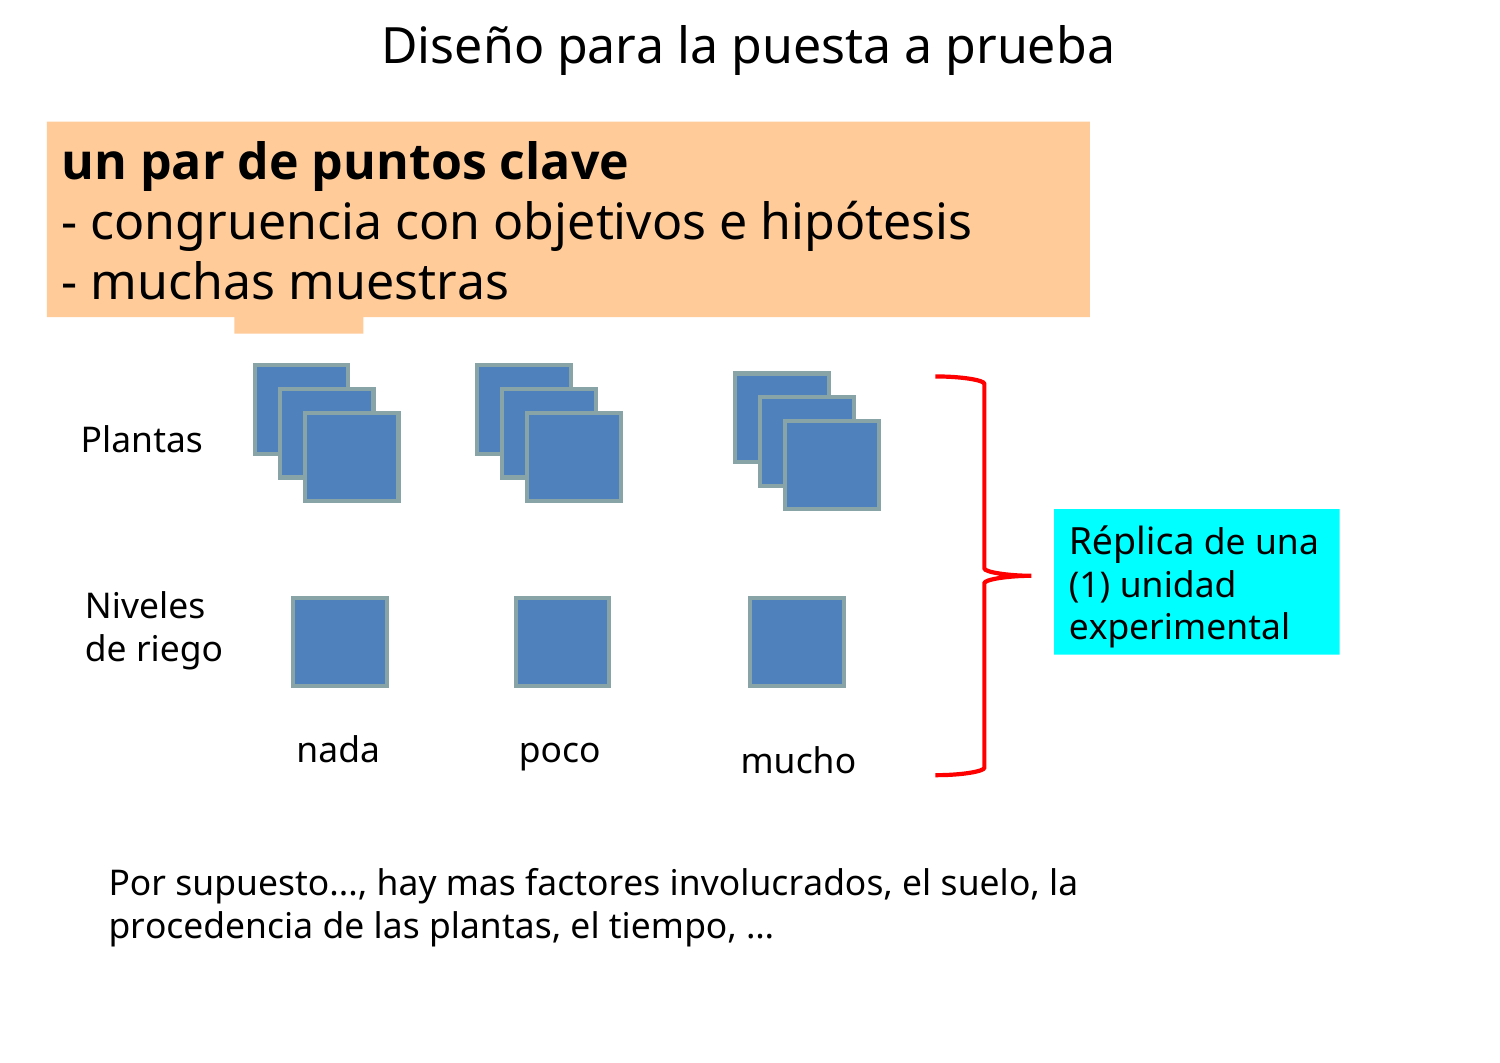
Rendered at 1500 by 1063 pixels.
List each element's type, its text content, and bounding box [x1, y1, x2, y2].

text_box Plantas [65, 409, 235, 468]
text_box [515, 597, 610, 687]
text_box mucho [725, 730, 872, 789]
text_box poco [504, 719, 616, 778]
text_box [735, 373, 879, 510]
text_box [254, 365, 399, 502]
text_box [292, 597, 387, 687]
text_box nada [281, 719, 396, 778]
text_box [234, 318, 364, 334]
text_box [477, 365, 622, 502]
text_box [750, 597, 844, 687]
text_box Por supuesto..., hay mas factores involucrados, el suelo, la procedencia de las plantas, el tiempo, … [93, 852, 1278, 954]
text_box Diseño para la puesta a prueba [366, 6, 1131, 82]
text_box Niveles de riego [70, 575, 270, 677]
text_box un par de puntos clave - congruencia con objetivos e hipótesis - muchas muestras [46, 121, 1090, 318]
text_box Réplica de una (1) unidad experimental [1054, 509, 1340, 655]
